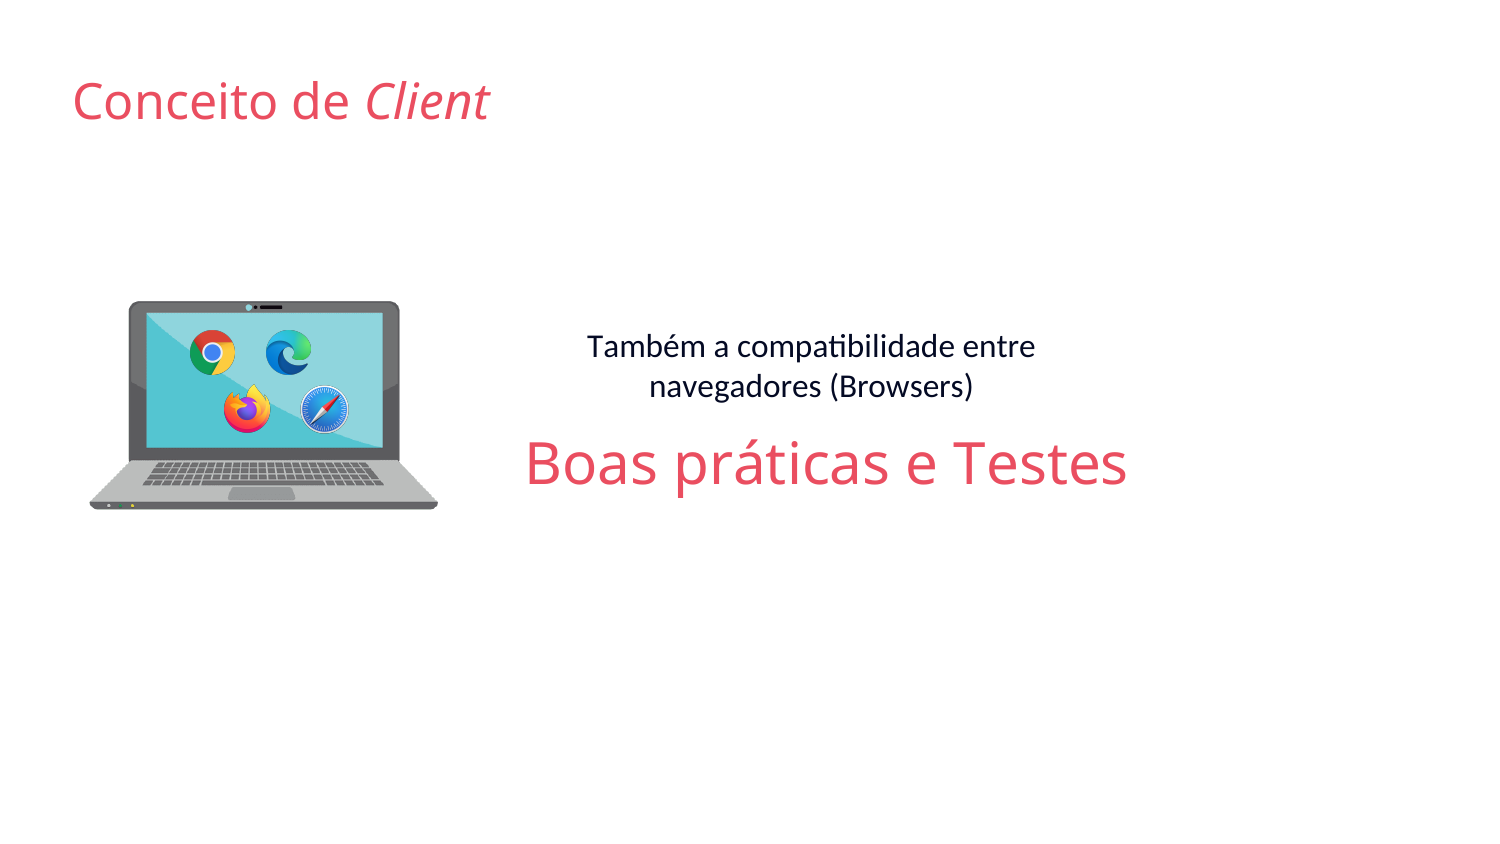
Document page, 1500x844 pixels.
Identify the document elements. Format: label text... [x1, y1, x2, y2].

text_box Boas práticas e Testes [494, 352, 1160, 560]
picture [71, 213, 456, 598]
text_box Conceito de Client [57, 45, 1274, 126]
text_box Também a compatibilidade entre navegadores (Browsers) [486, 306, 1112, 422]
